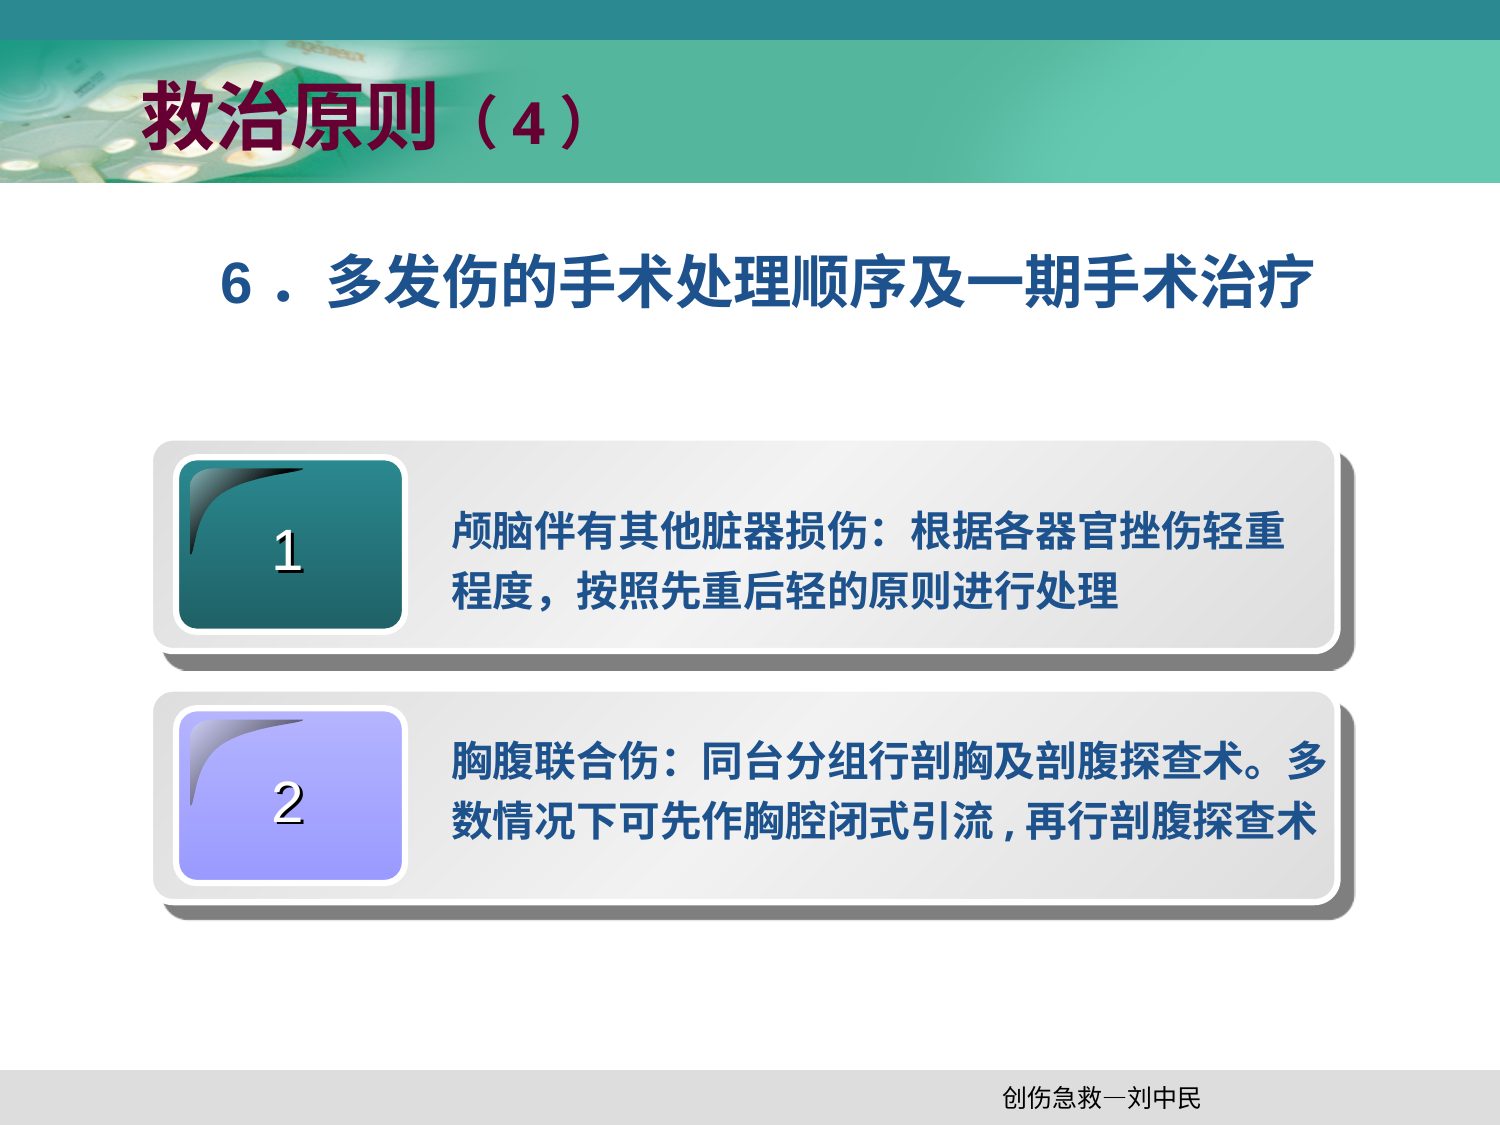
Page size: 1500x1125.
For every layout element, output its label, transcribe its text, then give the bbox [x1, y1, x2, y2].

text_box 颅脑伴有其他脏器损伤：根据各器官挫伤轻重程度，按照先重后轻的原则进行处理 [436, 487, 1309, 623]
text_box 1 [256, 504, 320, 590]
text_box 2 [256, 756, 320, 842]
text_box [150, 437, 1338, 652]
text_box 救治原则（4） [125, 62, 1351, 168]
text_box [150, 688, 1338, 903]
text_box 创伤急救—刘中民 [987, 1074, 1463, 1125]
text_box 胸腹联合伤：同台分组行剖胸及剖腹探查术。多数情况下可先作胸腔闭式引流,再行剖腹探查术 [436, 717, 1363, 853]
list 6．多发伤的手术处理顺序及一期手术治疗 [37, 237, 1450, 363]
